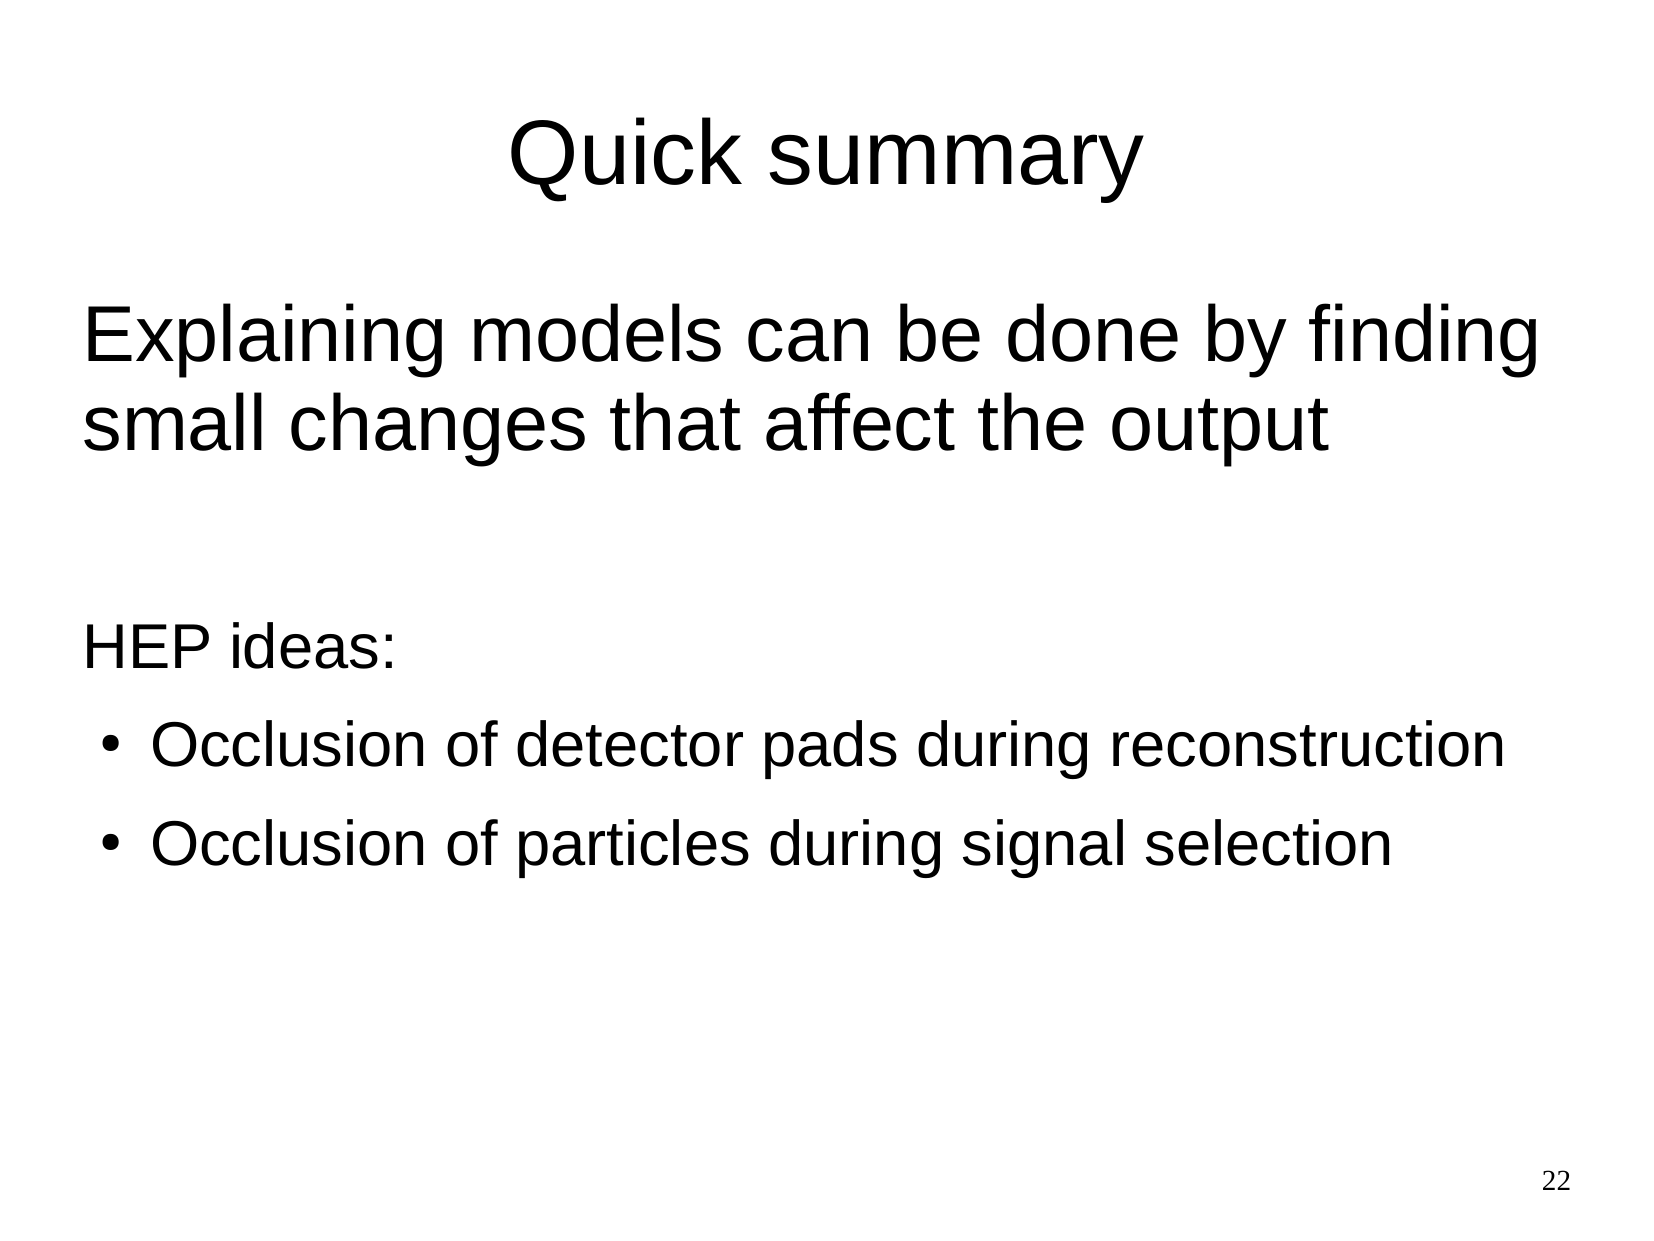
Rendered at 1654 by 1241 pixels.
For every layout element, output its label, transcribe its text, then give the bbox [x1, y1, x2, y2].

title Quick summary [82, 49, 1571, 257]
list Explaining models can be done by finding small changes that affect the output HEP ideas: Occlusion of detector pads during reconstruction Occlusion of particles during signal selection [82, 290, 1571, 1010]
